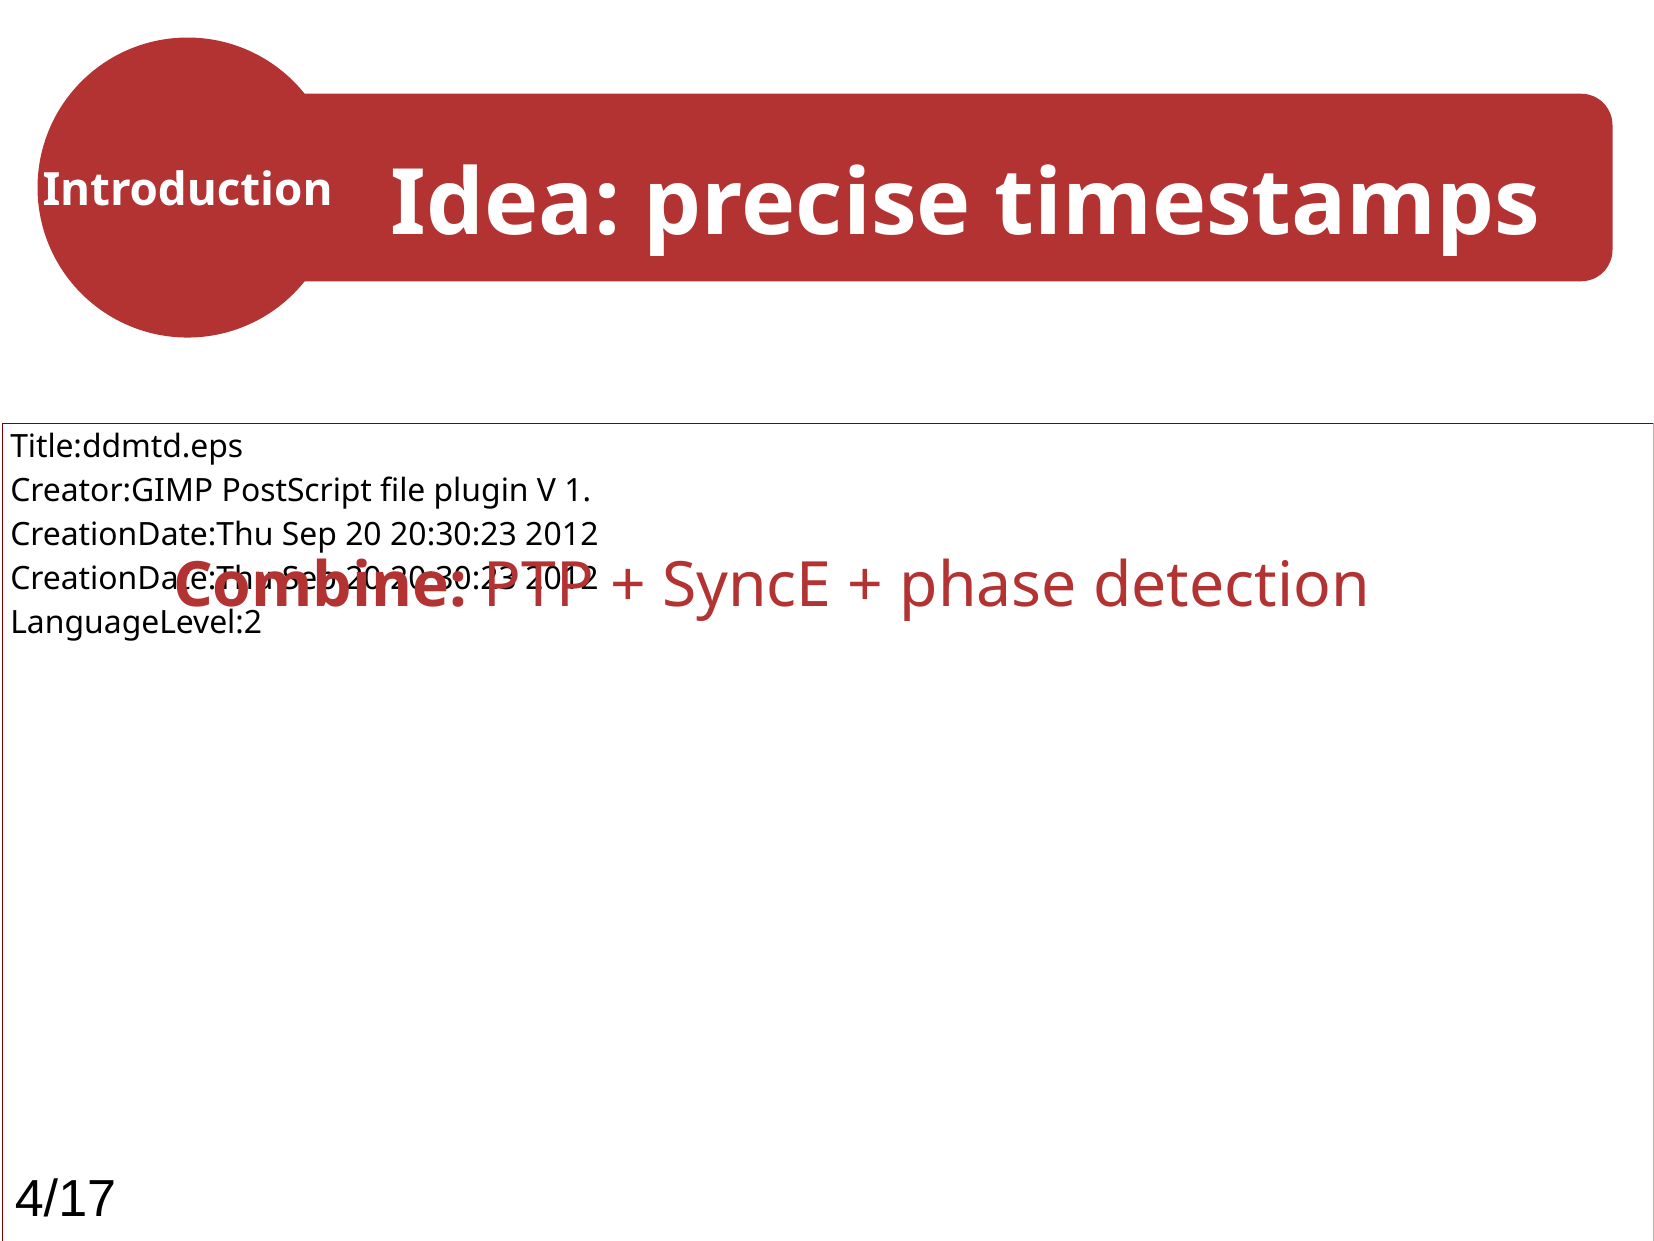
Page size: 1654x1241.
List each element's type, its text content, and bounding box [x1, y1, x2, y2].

text_box Combine: PTP + SyncE + phase detection [142, 362, 1568, 622]
text_box Idea: precise timestamps [376, 128, 1492, 247]
text_box 4/17 [0, 1162, 157, 1241]
picture [0, 421, 1654, 1241]
text_box Introduction [37, 37, 338, 338]
text_box [305, 93, 1613, 282]
